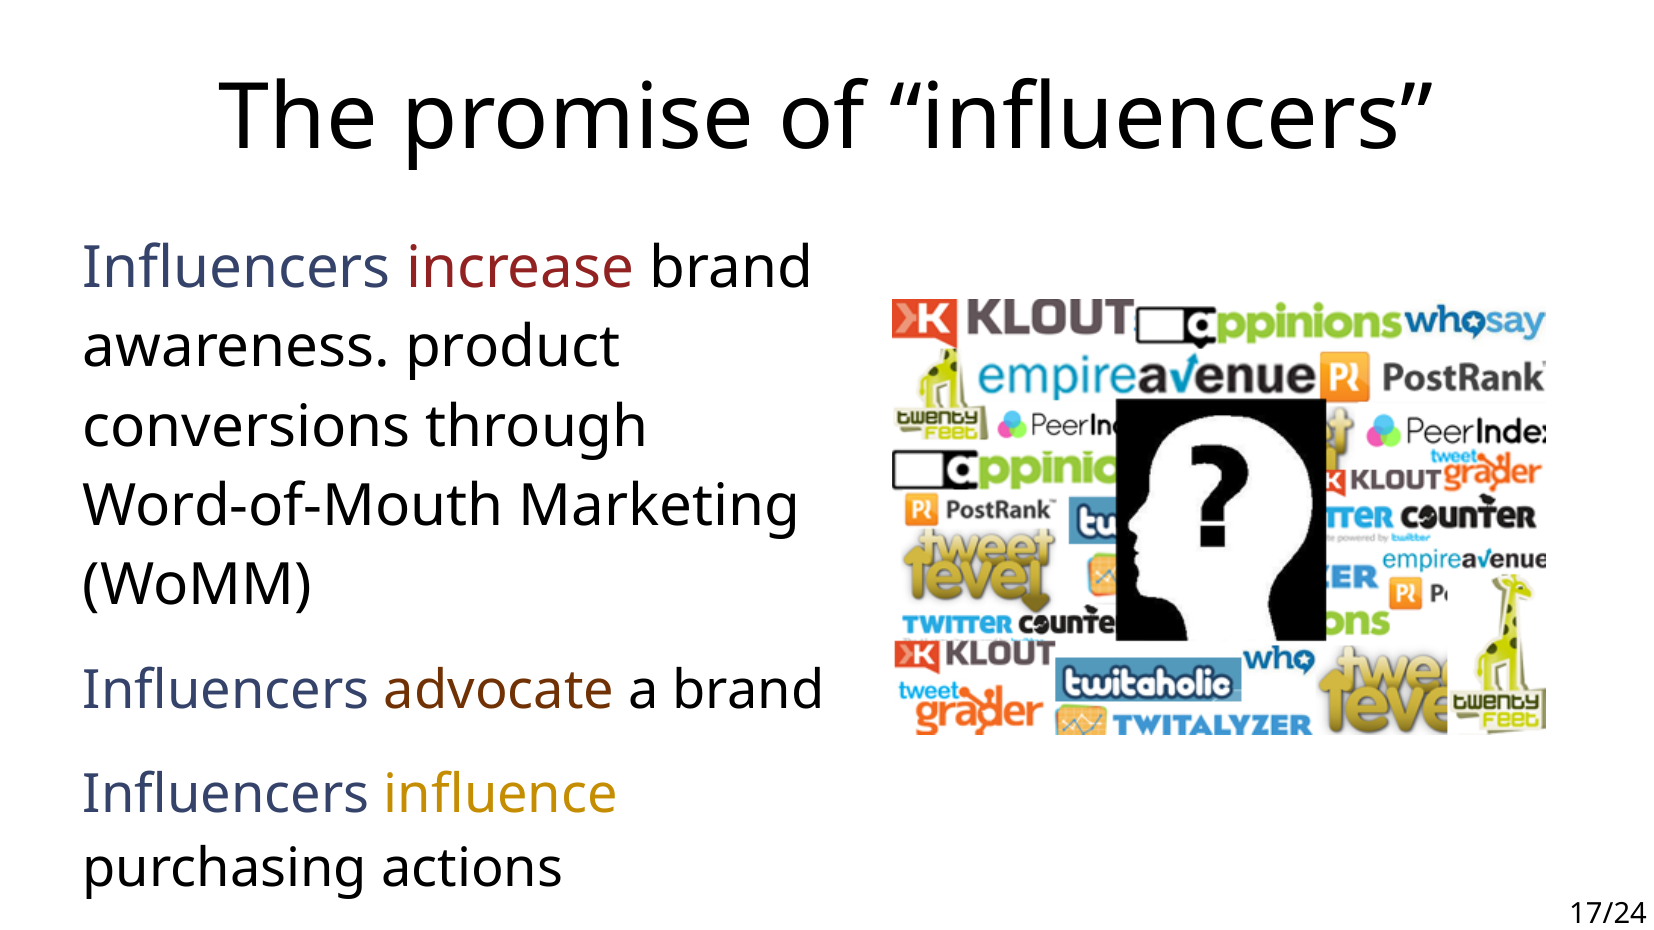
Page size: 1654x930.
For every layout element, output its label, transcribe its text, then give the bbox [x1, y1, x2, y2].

title The promise of “influencers” [82, 1, 1571, 225]
picture [892, 299, 1546, 736]
list Influencers increase brand awareness. product conversions through Word-of-Mouth Marketing (WoMM) Influencers advocate a brand Influencers influence purchasing actions [82, 225, 826, 930]
